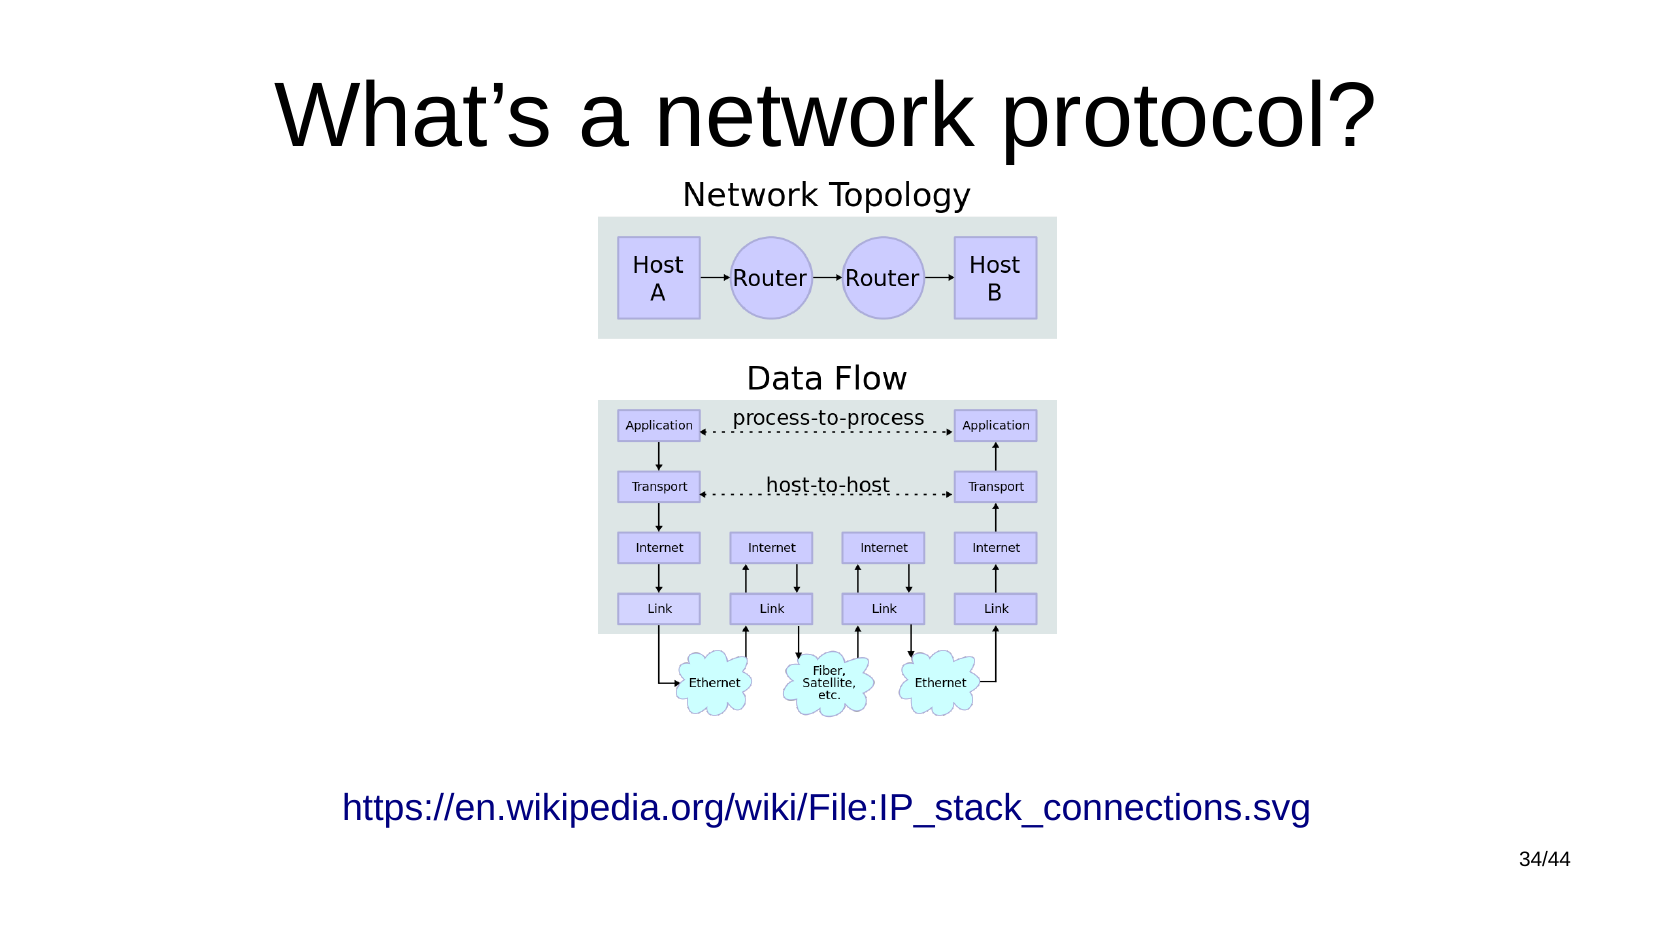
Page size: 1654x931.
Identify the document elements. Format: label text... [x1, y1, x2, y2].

title What’s a network protocol? [82, 37, 1571, 193]
text_box https://en.wikipedia.org/wiki/File:IP_stack_connections.svg [327, 779, 1327, 837]
picture [577, 165, 1077, 756]
